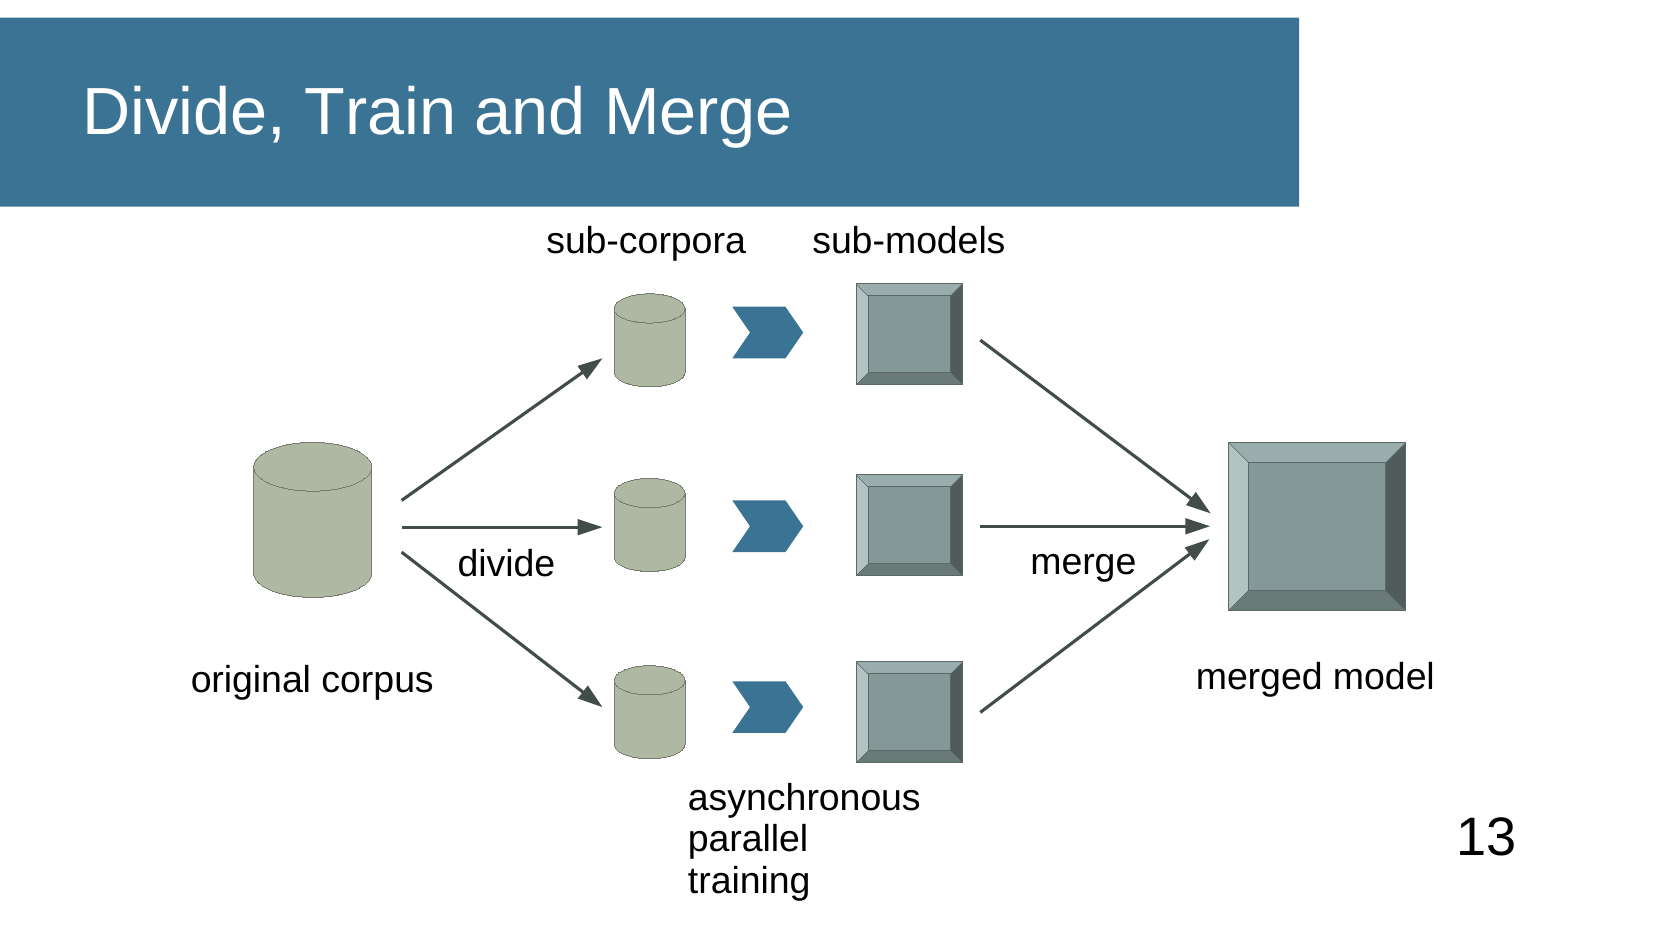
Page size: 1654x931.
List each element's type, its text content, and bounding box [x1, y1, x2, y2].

text_box [857, 283, 963, 385]
text_box [732, 681, 804, 733]
text_box merge [1015, 533, 1152, 591]
text_box [857, 661, 963, 763]
text_box [857, 474, 963, 576]
text_box sub-corpora [531, 212, 761, 275]
text_box [614, 293, 686, 387]
title Divide, Train and Merge [82, 35, 1234, 189]
text_box [732, 500, 804, 553]
text_box [1229, 442, 1406, 611]
text_box original corpus [176, 652, 449, 709]
text_box [614, 665, 686, 759]
text_box [732, 306, 804, 359]
text_box sub-models [797, 212, 1021, 275]
text_box merged model [1181, 649, 1450, 711]
text_box [614, 478, 686, 572]
text_box divide [442, 535, 571, 593]
text_box asynchronous parallel training [673, 769, 936, 910]
text_box [253, 442, 372, 598]
